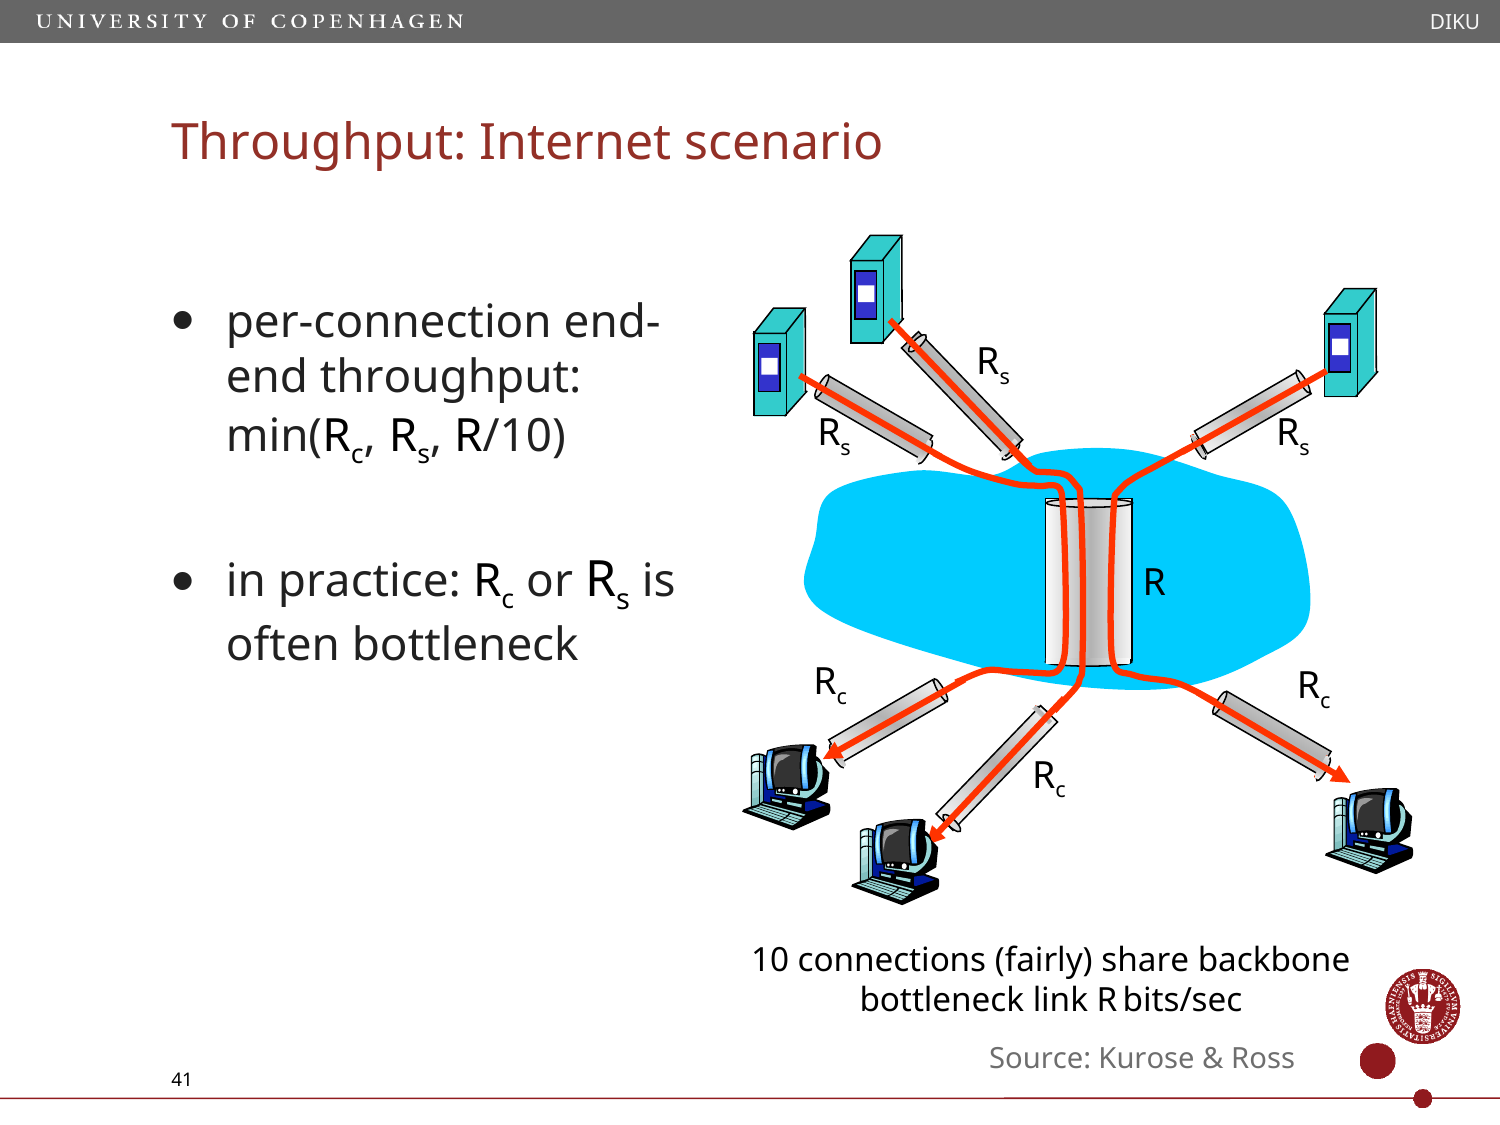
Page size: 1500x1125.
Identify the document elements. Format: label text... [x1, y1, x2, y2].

text_box [1248, 370, 1305, 400]
text_box Rc [1258, 653, 1370, 721]
text_box [1114, 460, 1311, 685]
chart [742, 743, 832, 831]
text_box Rc [993, 743, 1105, 810]
chart [851, 818, 941, 906]
text_box DIKU [469, 0, 1495, 43]
text_box [912, 331, 937, 363]
text_box Rc [774, 649, 886, 717]
text_box Rs [778, 400, 890, 468]
text_box [814, 390, 929, 464]
text_box [1004, 705, 1047, 743]
text_box [834, 694, 948, 768]
picture [0, 910, 1500, 1122]
text_box [1027, 447, 1178, 690]
text_box [1283, 385, 1312, 400]
text_box [803, 470, 1062, 670]
text_box <number> [171, 1067, 522, 1092]
text_box 10 connections (fairly) share backbone bottleneck link R bits/sec [714, 930, 1388, 1032]
text_box [936, 754, 993, 821]
text_box Source: Kurose & Ross [974, 1032, 1341, 1083]
text_box per-connection end-end throughput: min(Rc, Rs, R/10) in practice: Rc or Rs is often bottleneck [171, 225, 727, 900]
text_box [948, 397, 1012, 460]
text_box [820, 374, 933, 447]
text_box [1195, 426, 1237, 459]
text_box [1218, 691, 1332, 766]
text_box [850, 235, 902, 344]
chart [1325, 787, 1415, 875]
text_box [1324, 288, 1377, 398]
text_box [1189, 406, 1237, 442]
text_box [828, 678, 943, 748]
text_box Throughput: Internet scenario [171, 75, 1329, 171]
text_box [1212, 707, 1326, 781]
text_box R [1098, 550, 1210, 612]
text_box [949, 780, 993, 832]
text_box [970, 397, 1023, 449]
text_box [1028, 716, 1058, 743]
text_box Rs [873, 400, 890, 410]
text_box [994, 462, 1079, 686]
text_box Rs [1237, 400, 1349, 468]
text_box Rs [937, 329, 1049, 397]
text_box [753, 308, 806, 417]
text_box [901, 343, 937, 385]
